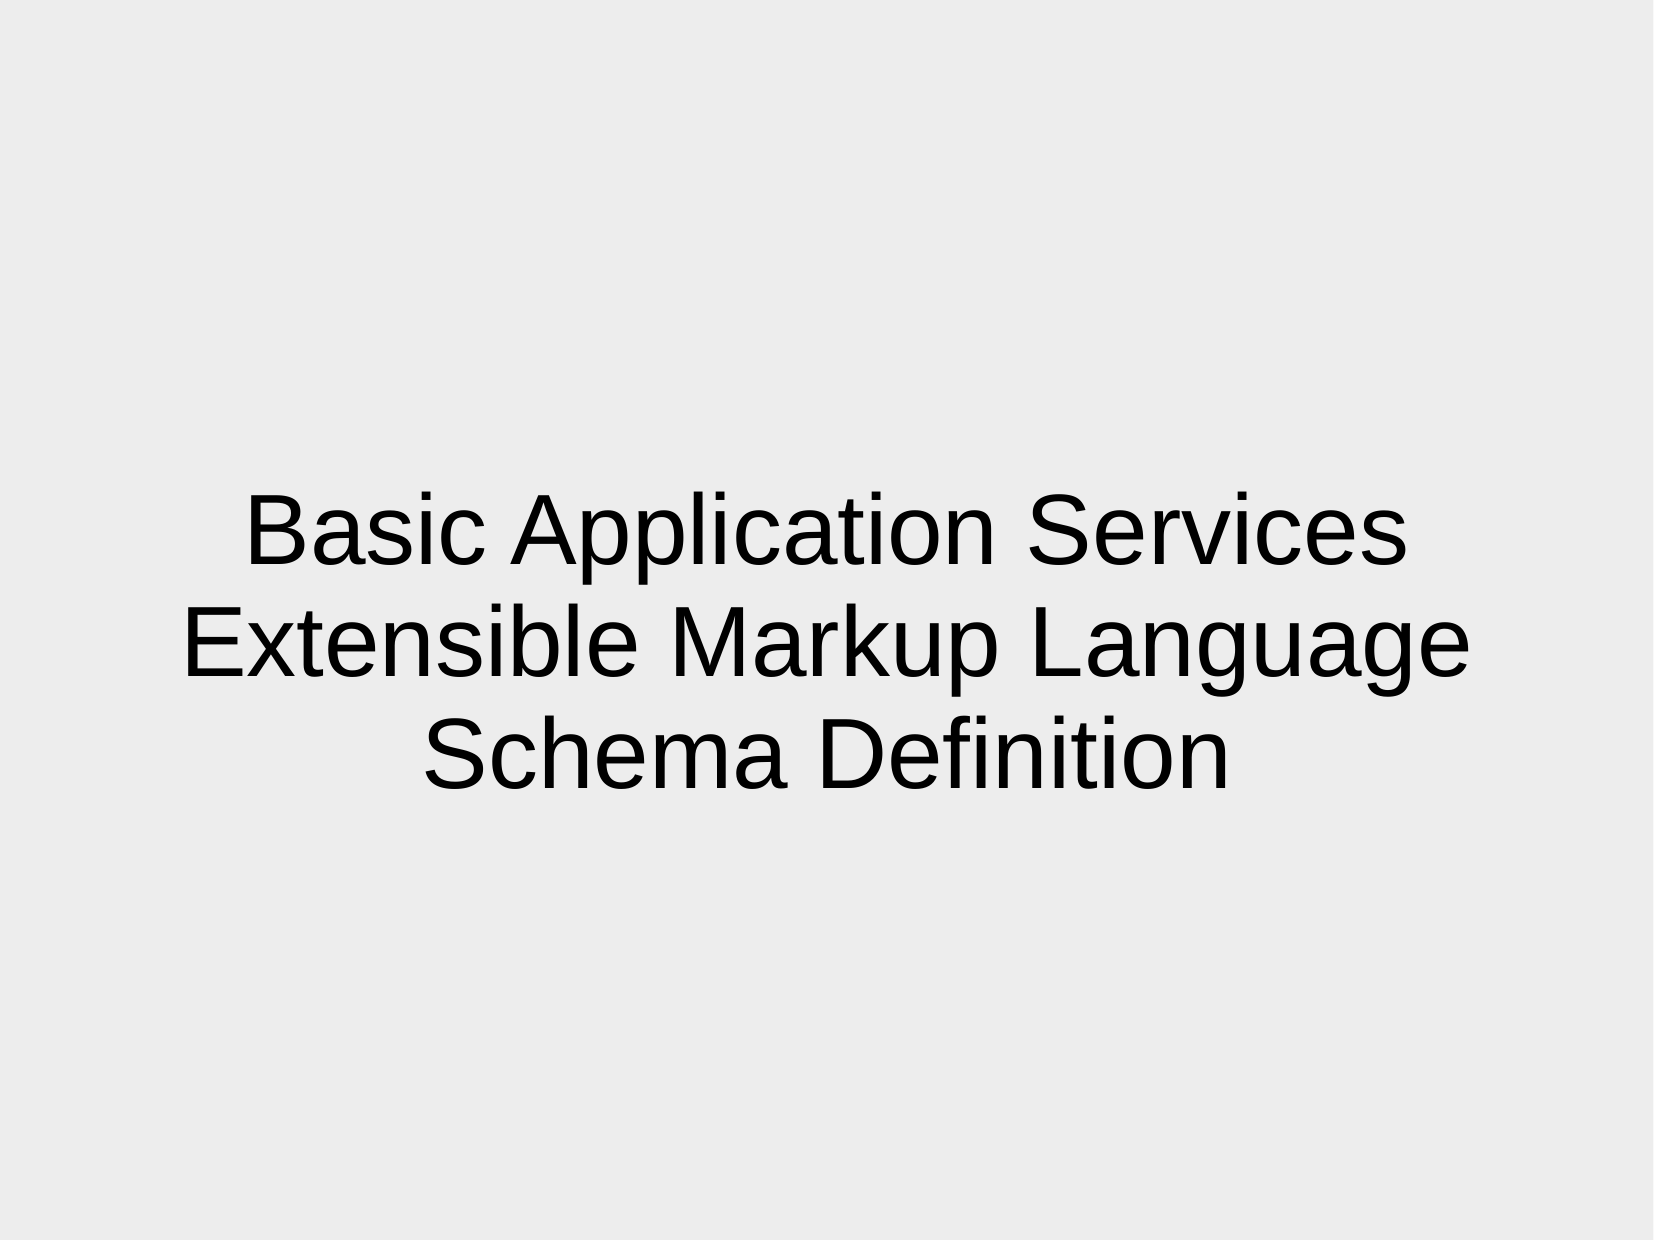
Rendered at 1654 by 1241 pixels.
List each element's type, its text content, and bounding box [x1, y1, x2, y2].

text_box Basic Application Services Extensible Markup Language Schema Definition [0, 466, 1654, 817]
